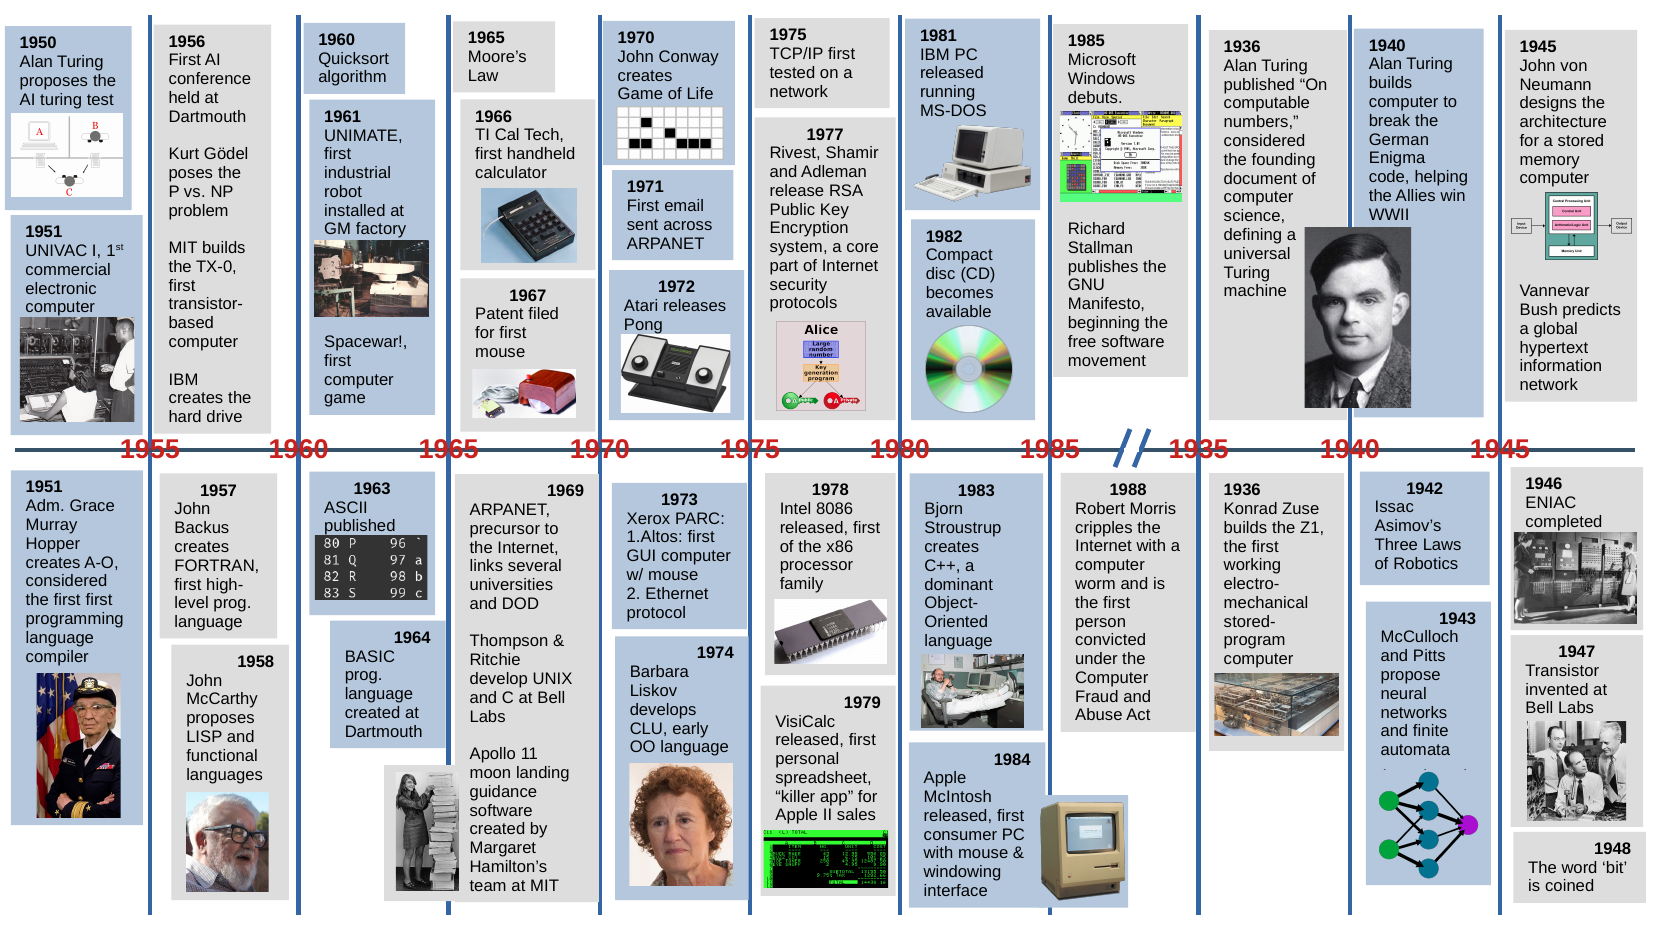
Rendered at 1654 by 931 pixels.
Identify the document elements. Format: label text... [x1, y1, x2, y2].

picture [1060, 111, 1182, 202]
text_box 1940 Alan Turing builds computer to break the German Enigma code, helping the Allies win WWII [1353, 28, 1484, 418]
text_box 1977 Rivest, Shamir and Adleman release RSA Public Key Encryption system, a core part of Internet security protocols [754, 117, 896, 421]
text_box 1967 Patent filed for first mouse [460, 278, 596, 432]
picture [911, 123, 1034, 204]
text_box 1951 Adm. Grace Murray Hopper creates A-O, considered the first first programming language compiler [10, 470, 143, 826]
picture [1527, 721, 1627, 821]
picture [771, 316, 871, 416]
text_box 1945 [1455, 426, 1545, 472]
text_box 1975 TCP/IP first tested on a network [754, 18, 890, 109]
text_box 1943 McCulloch and Pitts propose neural networks and finite automata [1365, 601, 1491, 886]
picture [314, 535, 428, 600]
text_box 1974 Barbara Liskov develops CLU, early OO language [615, 636, 749, 901]
text_box 1961 UNIMATE, first industrial robot installed at GM factory Spacewar!, first computer game [309, 99, 436, 415]
picture [629, 763, 733, 886]
picture [19, 317, 135, 422]
text_box 1951 UNIVAC I, 1st commercial electronic computer [10, 215, 143, 436]
text_box [1038, 795, 1129, 799]
picture [481, 188, 577, 263]
text_box 1947 Transistor invented at Bell Labs [1510, 635, 1644, 827]
text_box 1969 ARPANET, precursor to the Internet, links several universities and DOD Thompson & Ritchie develop UNIX and C at Bell Labs Apollo 11 moon landing guidance software created by Margaret Hamilton’s team at MIT [454, 474, 599, 903]
picture [36, 673, 121, 818]
text_box [1038, 903, 1129, 908]
text_box 1973 Xerox PARC: 1.Altos: first GUI computer w/ mouse 2. Ethernet protocol [611, 482, 747, 630]
text_box 1981 IBM PC released running MS-DOS [905, 18, 1041, 211]
text_box 1945 John von Neumann designs the architecture for a stored memory computer Vannevar Bush predicts a global hypertext information network [1504, 29, 1638, 402]
text_box 1975 [705, 426, 795, 472]
text_box 1984 Apple McIntosh released, first consumer PC with mouse & windowing interface [908, 742, 1046, 908]
text_box 1980 [855, 426, 945, 472]
text_box 1936 Alan Turing published “On computable numbers,” considered the founding document of computer science, defining a universal Turing machine [1208, 30, 1347, 421]
picture [1511, 192, 1632, 260]
text_box 1964 BASIC prog. language created at Dartmouth [330, 620, 446, 749]
text_box 1979 VisiCalc released, first personal spreadsheet, “killer app” for Apple II sales [760, 685, 896, 896]
text_box 1972 Atari releases Pong [609, 270, 745, 421]
text_box 1982 Compact disc (CD) becomes available [911, 219, 1036, 421]
picture [616, 106, 724, 160]
text_box [384, 765, 466, 902]
text_box 1956 First AI conference held at Dartmouth Kurt Gödel poses the P vs. NP problem MIT builds the TX-0, first transistor-based computer IBM creates the hard drive [153, 24, 272, 434]
picture [1038, 799, 1129, 903]
picture [314, 240, 429, 317]
text_box 1958 John McCarthy proposes LISP and functional languages [171, 644, 289, 901]
text_box 1960 Quicksort algorithm [303, 22, 406, 94]
picture [620, 334, 731, 413]
picture [1304, 227, 1412, 408]
picture [925, 325, 1013, 413]
text_box 1935 [1153, 426, 1244, 472]
picture [1214, 673, 1339, 736]
picture [186, 792, 269, 892]
text_box 1946 ENIAC completed [1510, 467, 1644, 631]
picture [11, 113, 123, 197]
picture [763, 830, 889, 888]
text_box 1950 Alan Turing proposes the AI turing test [4, 26, 132, 211]
picture [921, 654, 1024, 728]
text_box 1970 [555, 426, 645, 472]
text_box 1985 [1005, 426, 1095, 472]
text_box 1955 [105, 426, 195, 472]
text_box 1940 [1305, 426, 1395, 472]
text_box 1960 [253, 426, 344, 472]
text_box 1957 John Backus creates FORTRAN, first high-level prog. language [159, 473, 278, 639]
text_box 1965 [403, 426, 494, 472]
text_box 1942 Issac Asimov’s Three Laws of Robotics [1359, 471, 1490, 586]
text_box 1988 Robert Morris cripples the Internet with a computer worm and is the first person convicted under the Computer Fraud and Abuse Act [1060, 472, 1196, 732]
text_box 1948 The word ‘bit’ is coined [1513, 831, 1646, 903]
text_box 1966 TI Cal Tech, first handheld calculator [460, 99, 596, 271]
text_box 1983 Bjorn Stroustrup creates C++, a dominant Object-Oriented language [909, 473, 1044, 731]
text_box 1978 Intel 8086 released, first of the x86 processor family [765, 473, 896, 676]
text_box 1971 First email sent across ARPANET [612, 170, 734, 261]
text_box 1985 Microsoft Windows debuts. Richard Stallman publishes the GNU Manifesto, beginning the free software movement [1053, 24, 1189, 377]
picture [395, 772, 459, 891]
text_box 1963 ASCII published [309, 471, 436, 616]
text_box 1965 Moore’s Law [453, 21, 556, 93]
picture [1513, 532, 1637, 624]
picture [774, 599, 887, 664]
picture [1378, 769, 1480, 881]
picture [472, 369, 576, 418]
text_box 1970 John Conway creates Game of Life [602, 20, 735, 166]
text_box 1936 Konrad Zuse builds the Z1, the first working electro-mechanical stored-program computer [1209, 473, 1345, 751]
